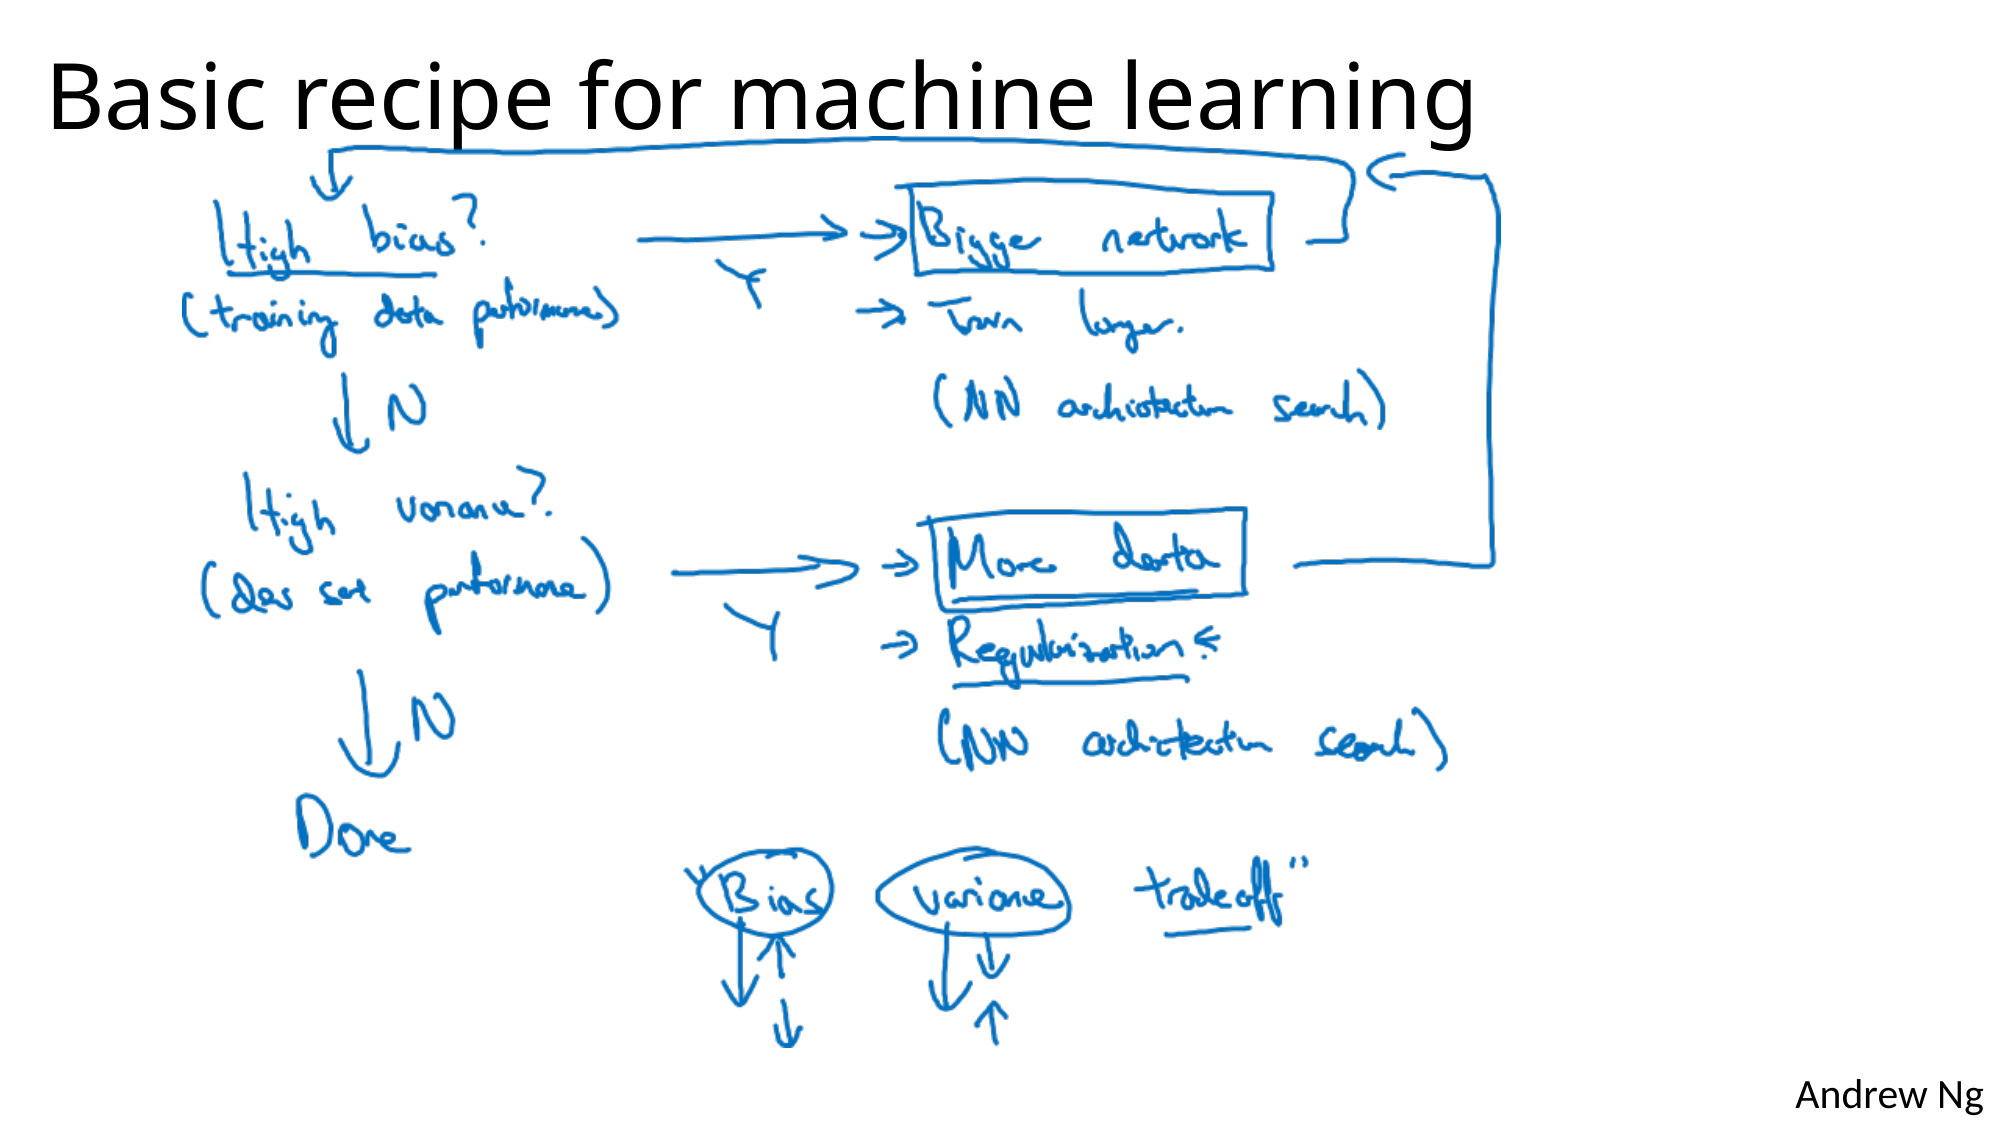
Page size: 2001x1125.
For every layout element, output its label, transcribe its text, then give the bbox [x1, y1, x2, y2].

title Basic recipe for machine learning [30, 29, 1755, 248]
picture [182, 136, 1501, 1048]
